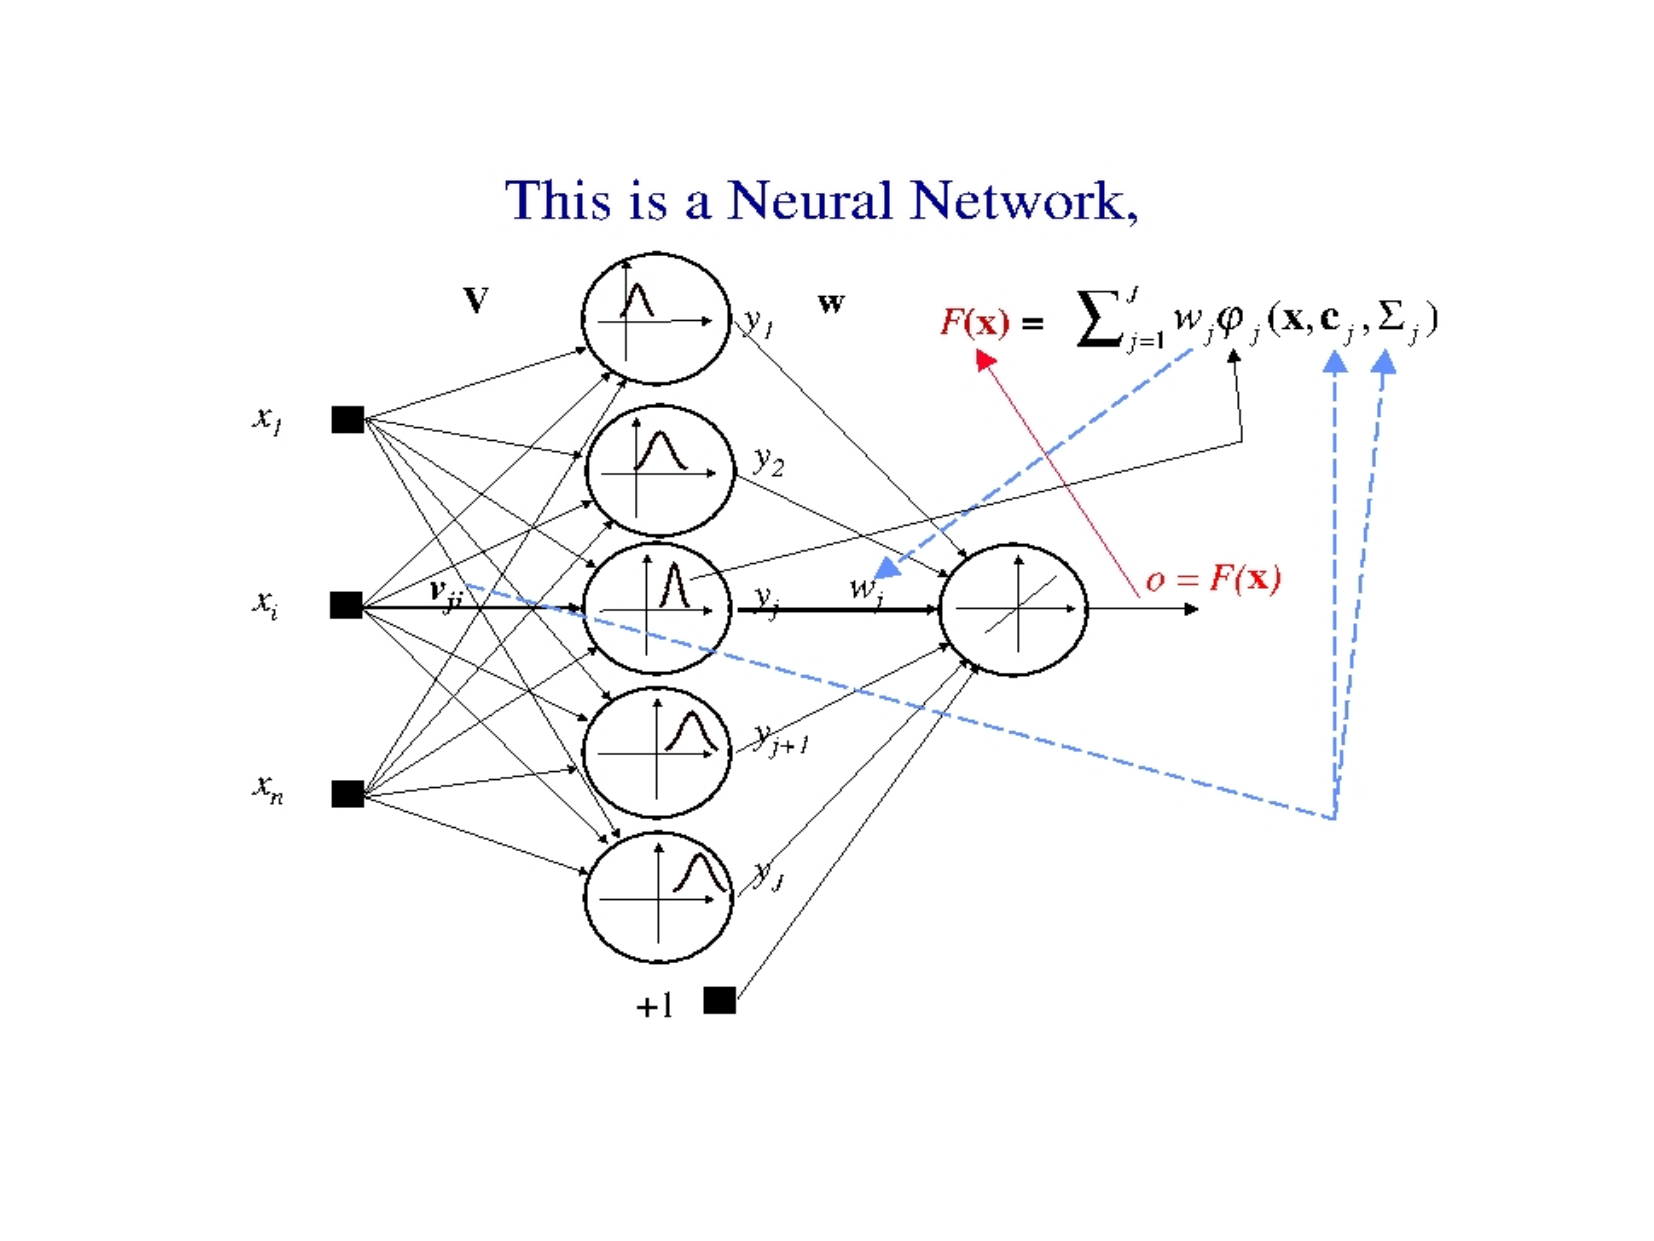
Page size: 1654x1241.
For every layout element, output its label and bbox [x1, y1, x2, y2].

picture [112, 112, 1463, 1091]
